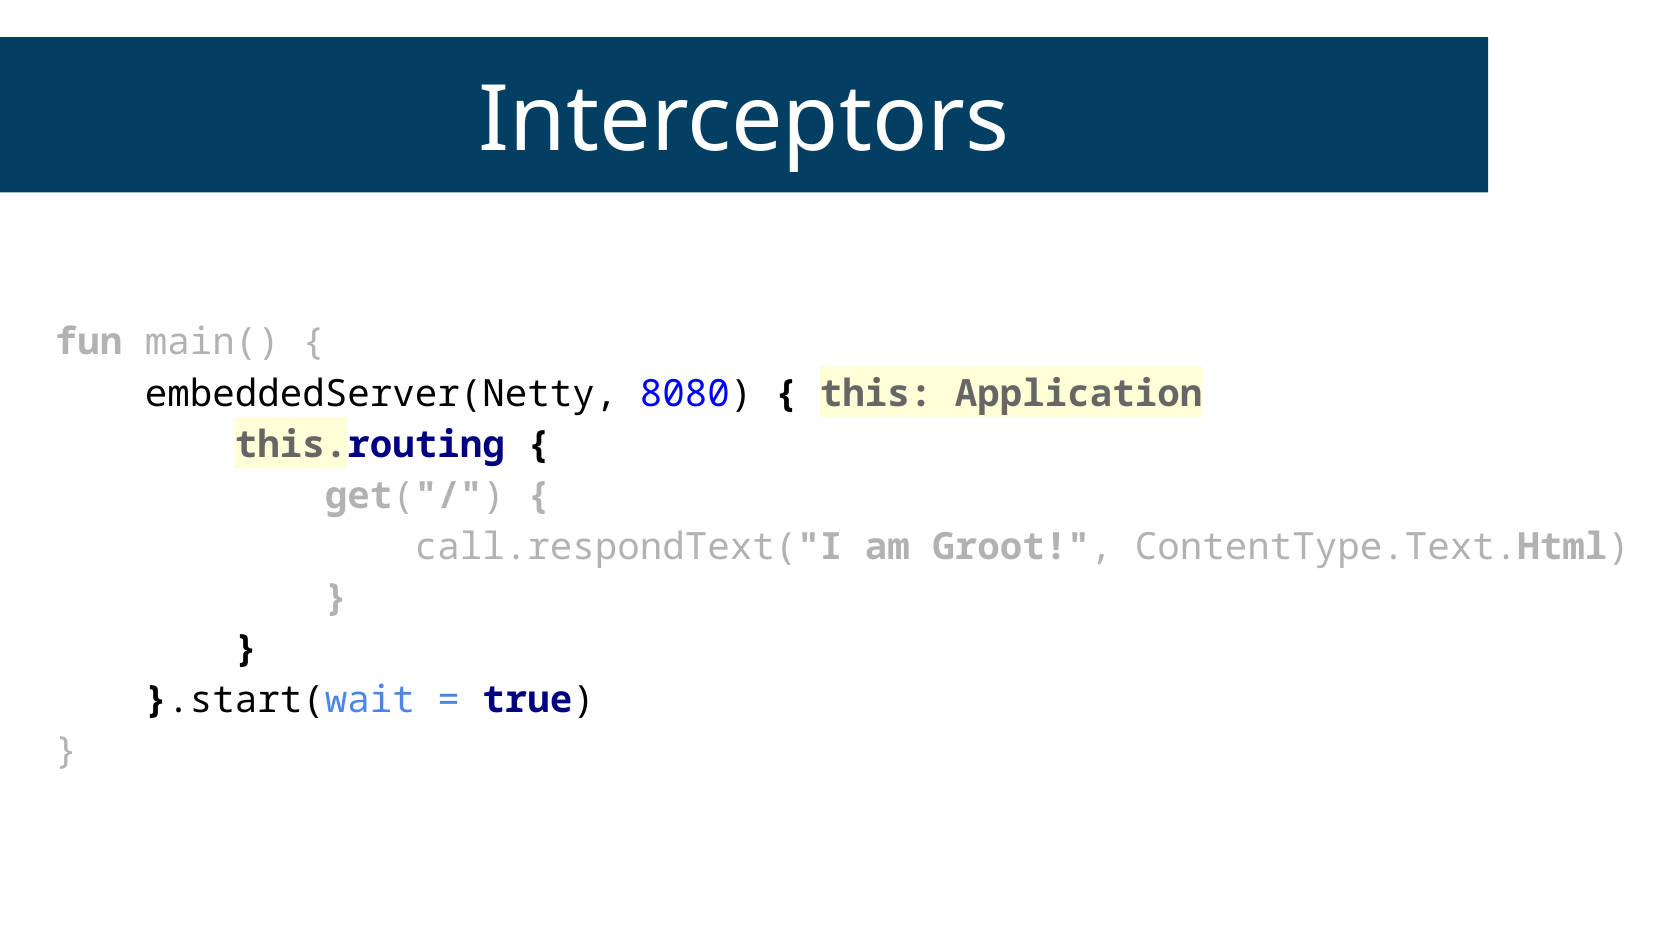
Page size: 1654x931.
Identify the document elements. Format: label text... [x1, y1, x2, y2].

title Interceptors [0, 37, 1489, 193]
text_box fun main() { embeddedServer(Netty, 8080) { this: Application this.routing { get("/") { call.respondText("I am Groot!", ContentType.Text.Html) } } }.start(wait = true) } [40, 307, 1645, 728]
